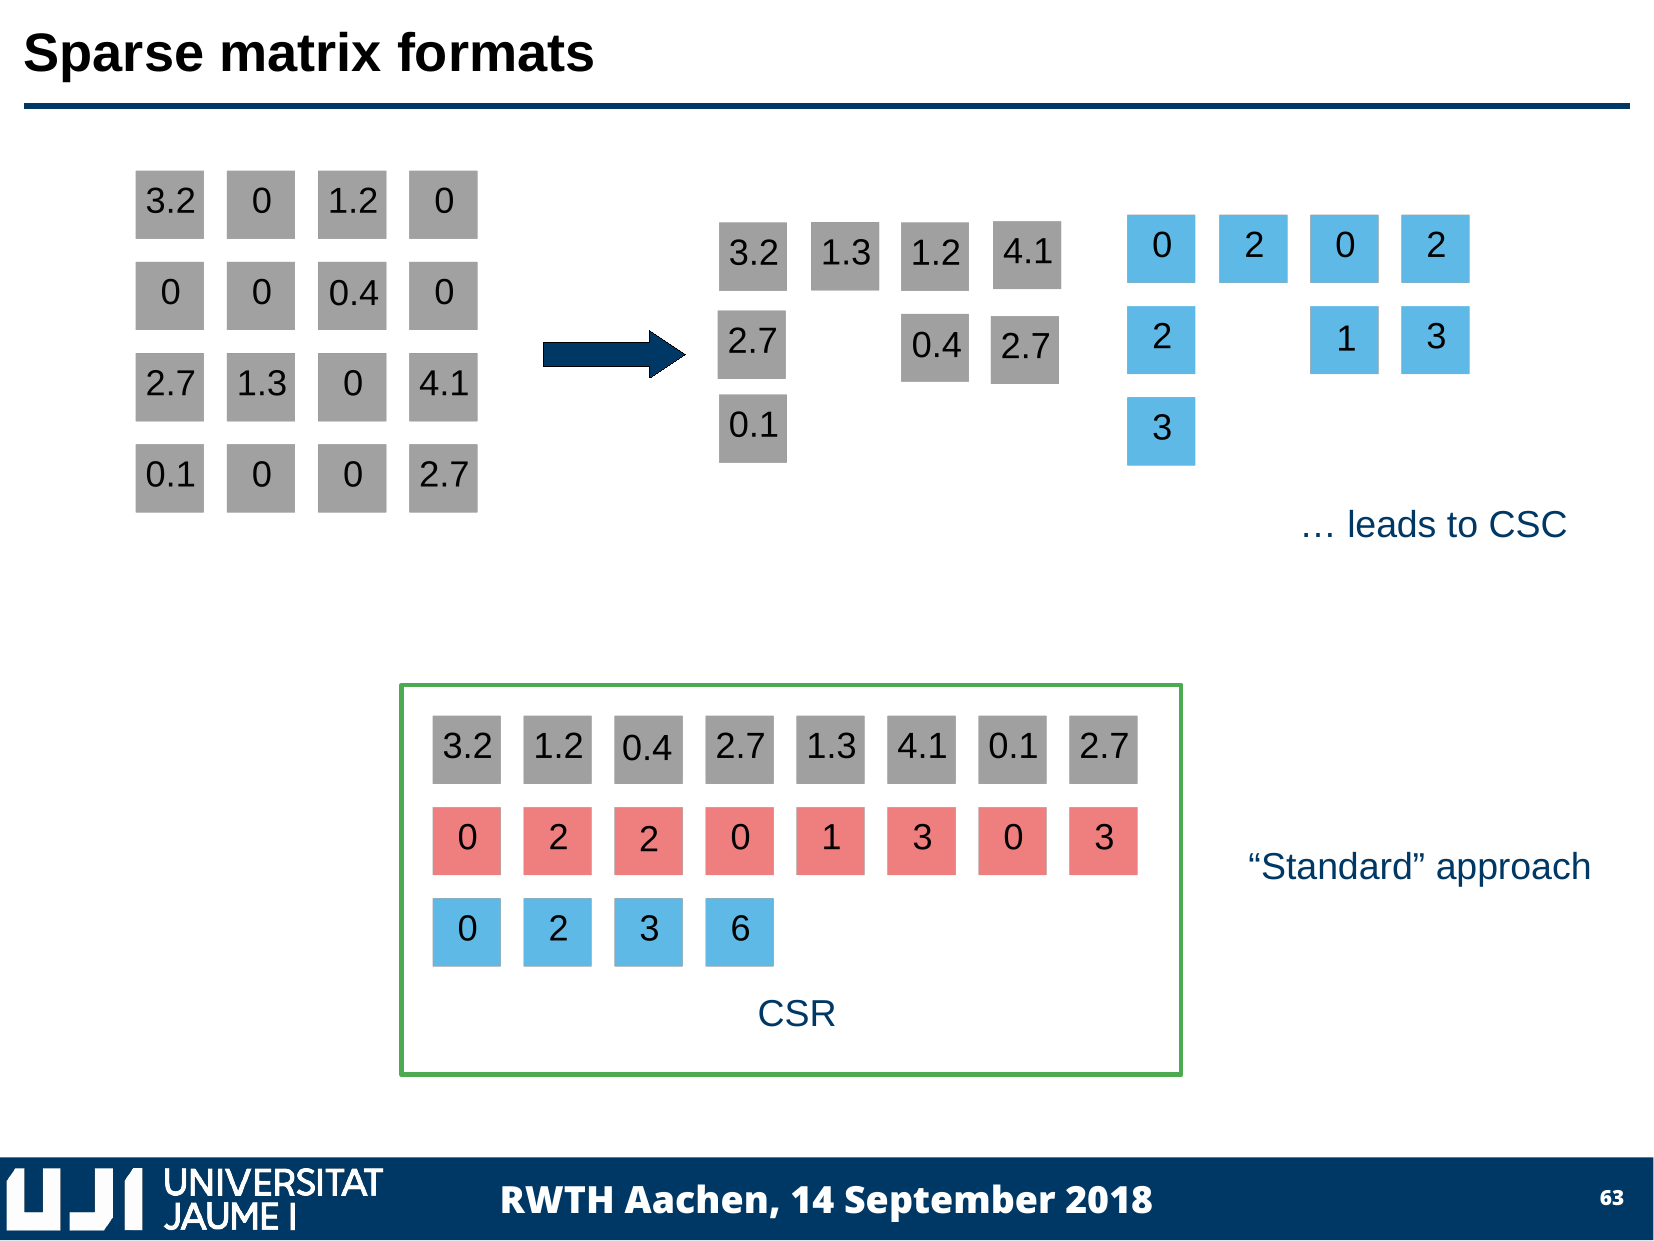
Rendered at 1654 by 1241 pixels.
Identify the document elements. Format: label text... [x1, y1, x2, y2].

picture [710, 207, 1477, 473]
title Sparse matrix formats [23, 0, 1630, 107]
picture [425, 708, 1145, 974]
text_box [543, 330, 686, 378]
picture [0, 1158, 390, 1241]
text_box … leads to CSC [1284, 496, 1583, 553]
picture [128, 163, 485, 520]
text_box CSR [743, 985, 852, 1043]
text_box “Standard” approach [1233, 838, 1607, 896]
